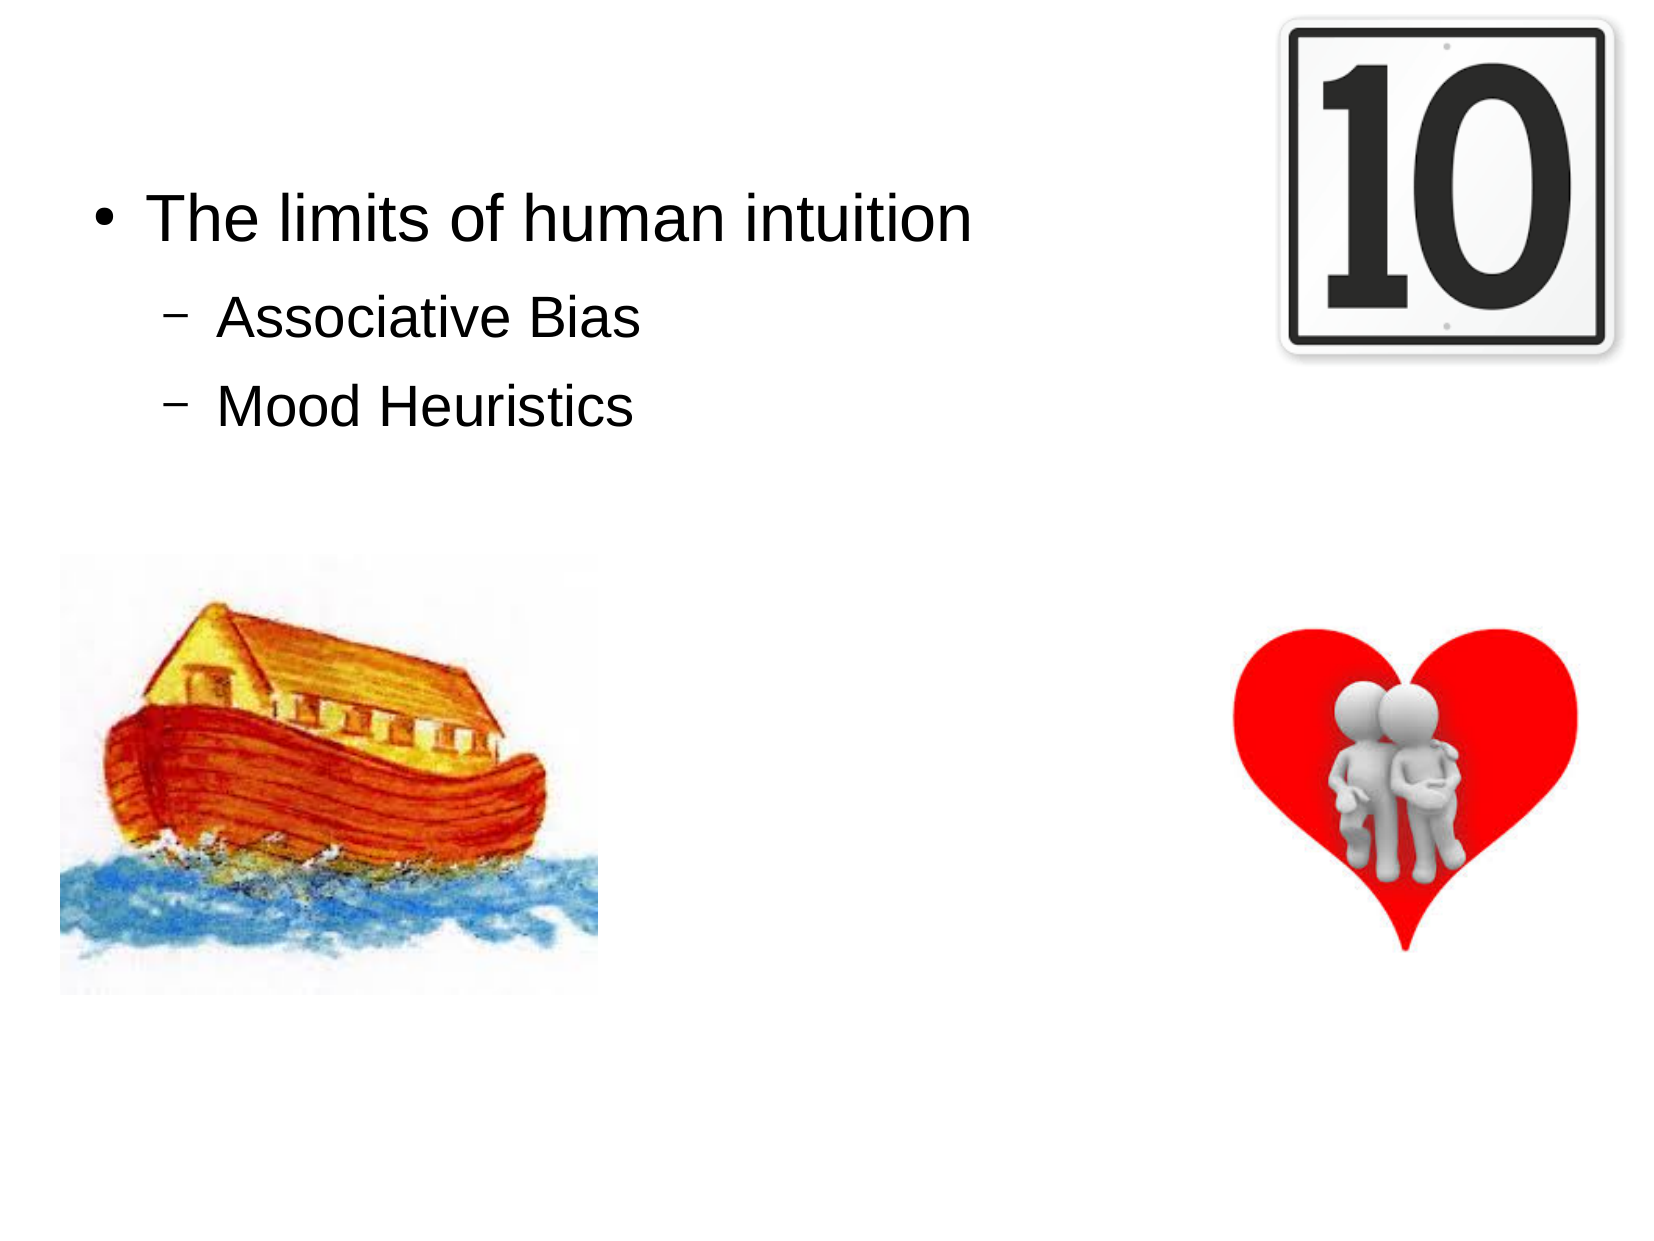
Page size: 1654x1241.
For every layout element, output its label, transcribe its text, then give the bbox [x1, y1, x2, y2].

list The limits of human intuition Associative Bias Mood Heuristics [75, 180, 1564, 1241]
picture [1230, 614, 1582, 967]
picture [1275, 14, 1627, 367]
picture [60, 554, 598, 995]
